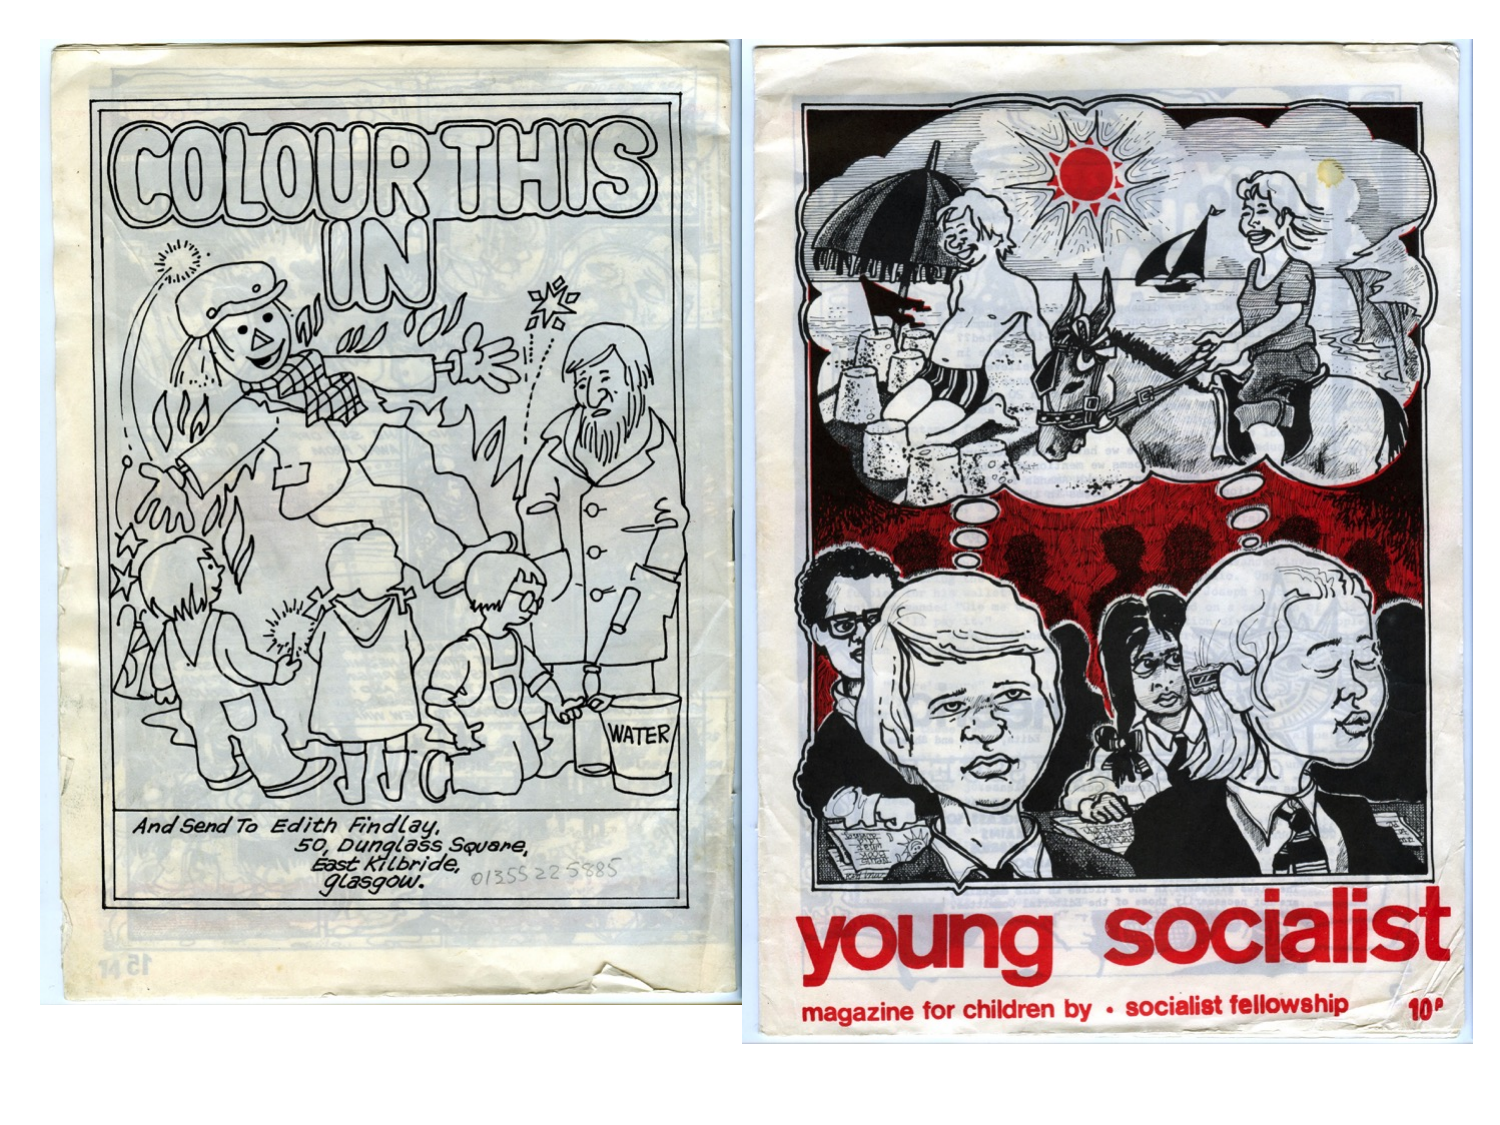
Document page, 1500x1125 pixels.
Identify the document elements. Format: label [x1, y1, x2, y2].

picture [40, 39, 1473, 1044]
